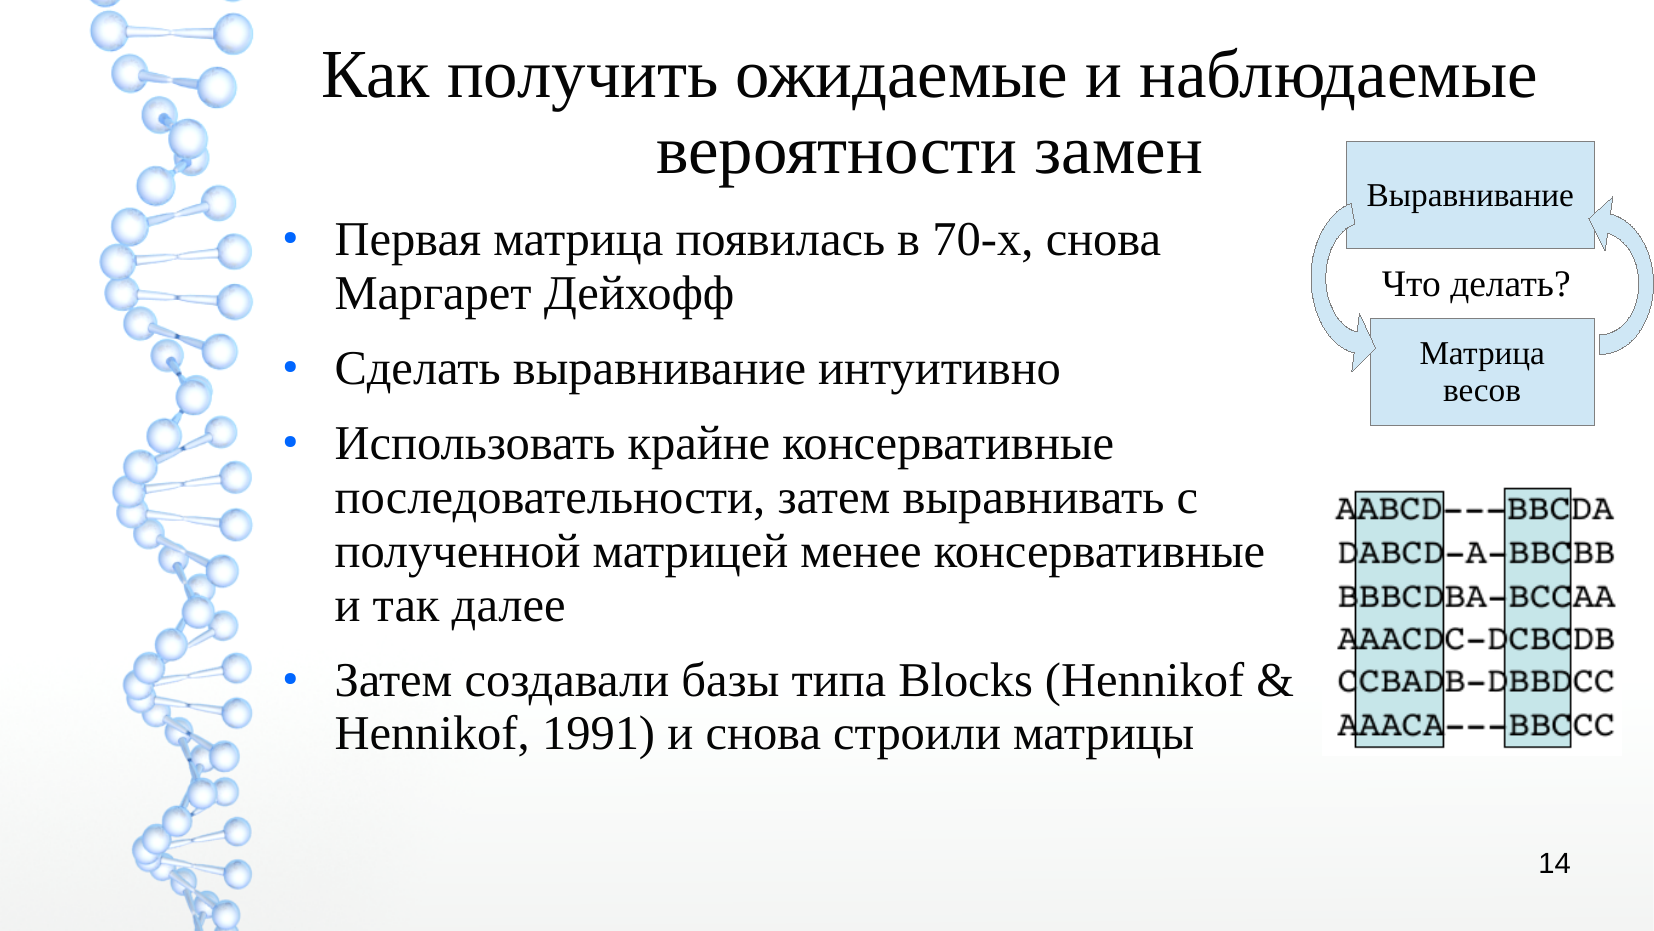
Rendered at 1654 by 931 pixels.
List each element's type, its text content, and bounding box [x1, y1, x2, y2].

text_box Выравнивание [1346, 141, 1595, 249]
list Первая матрица появилась в 70-х, снова Маргарет Дейхофф Сделать выравнивание интуитивно Использовать крайне консервативные последовательности, затем выравнивать с полученной матрицей менее консервативные и так далее Затем создавали базы типа Blocks (Hennikof & Hennikof, 1991) и снова строили матрицы [265, 212, 1300, 764]
text_box Что делать? [1370, 259, 1583, 308]
title Как получить ожидаемые и наблюдаемые вероятности замен [265, 35, 1595, 189]
text_box Матрица весов [1370, 318, 1595, 426]
text_box [1588, 196, 1654, 355]
text_box [1311, 203, 1376, 372]
picture [0, 0, 1654, 931]
